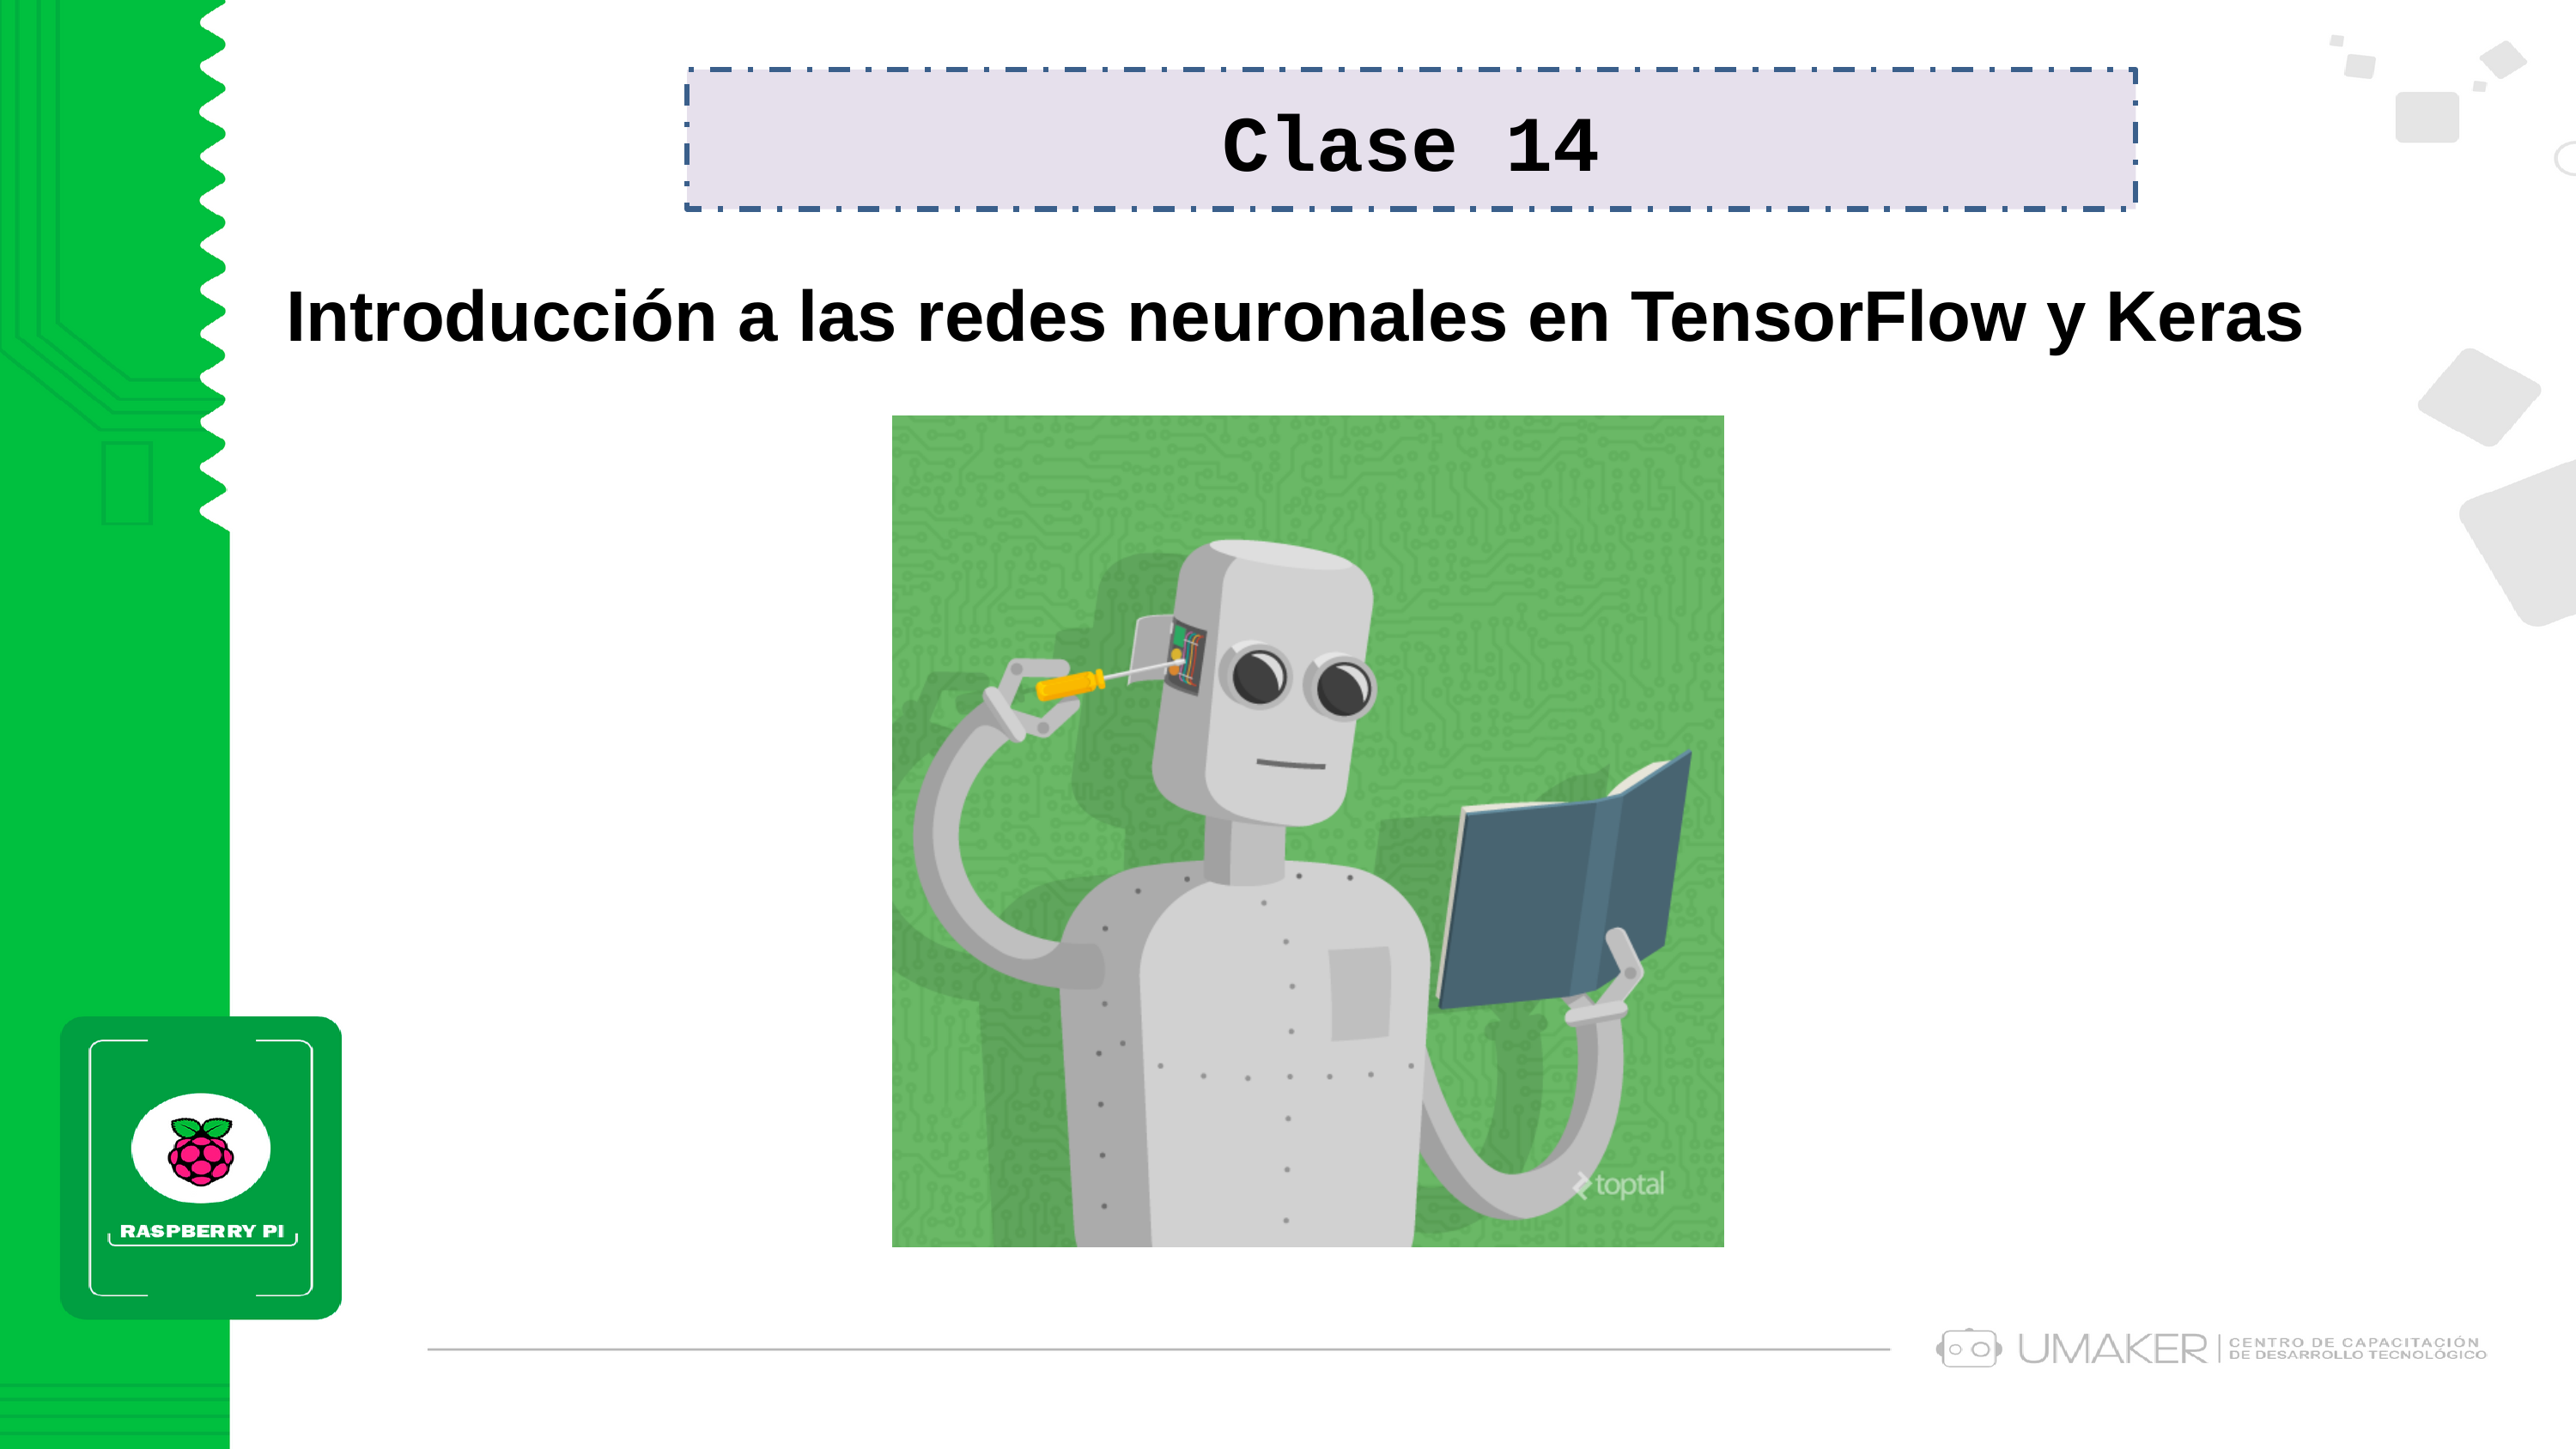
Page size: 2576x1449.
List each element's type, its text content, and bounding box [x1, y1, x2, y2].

picture [0, 0, 2576, 1449]
text_box Introducción a las redes neuronales en TensorFlow y Keras [229, 264, 2363, 416]
text_box Clase 14 [687, 70, 2136, 209]
